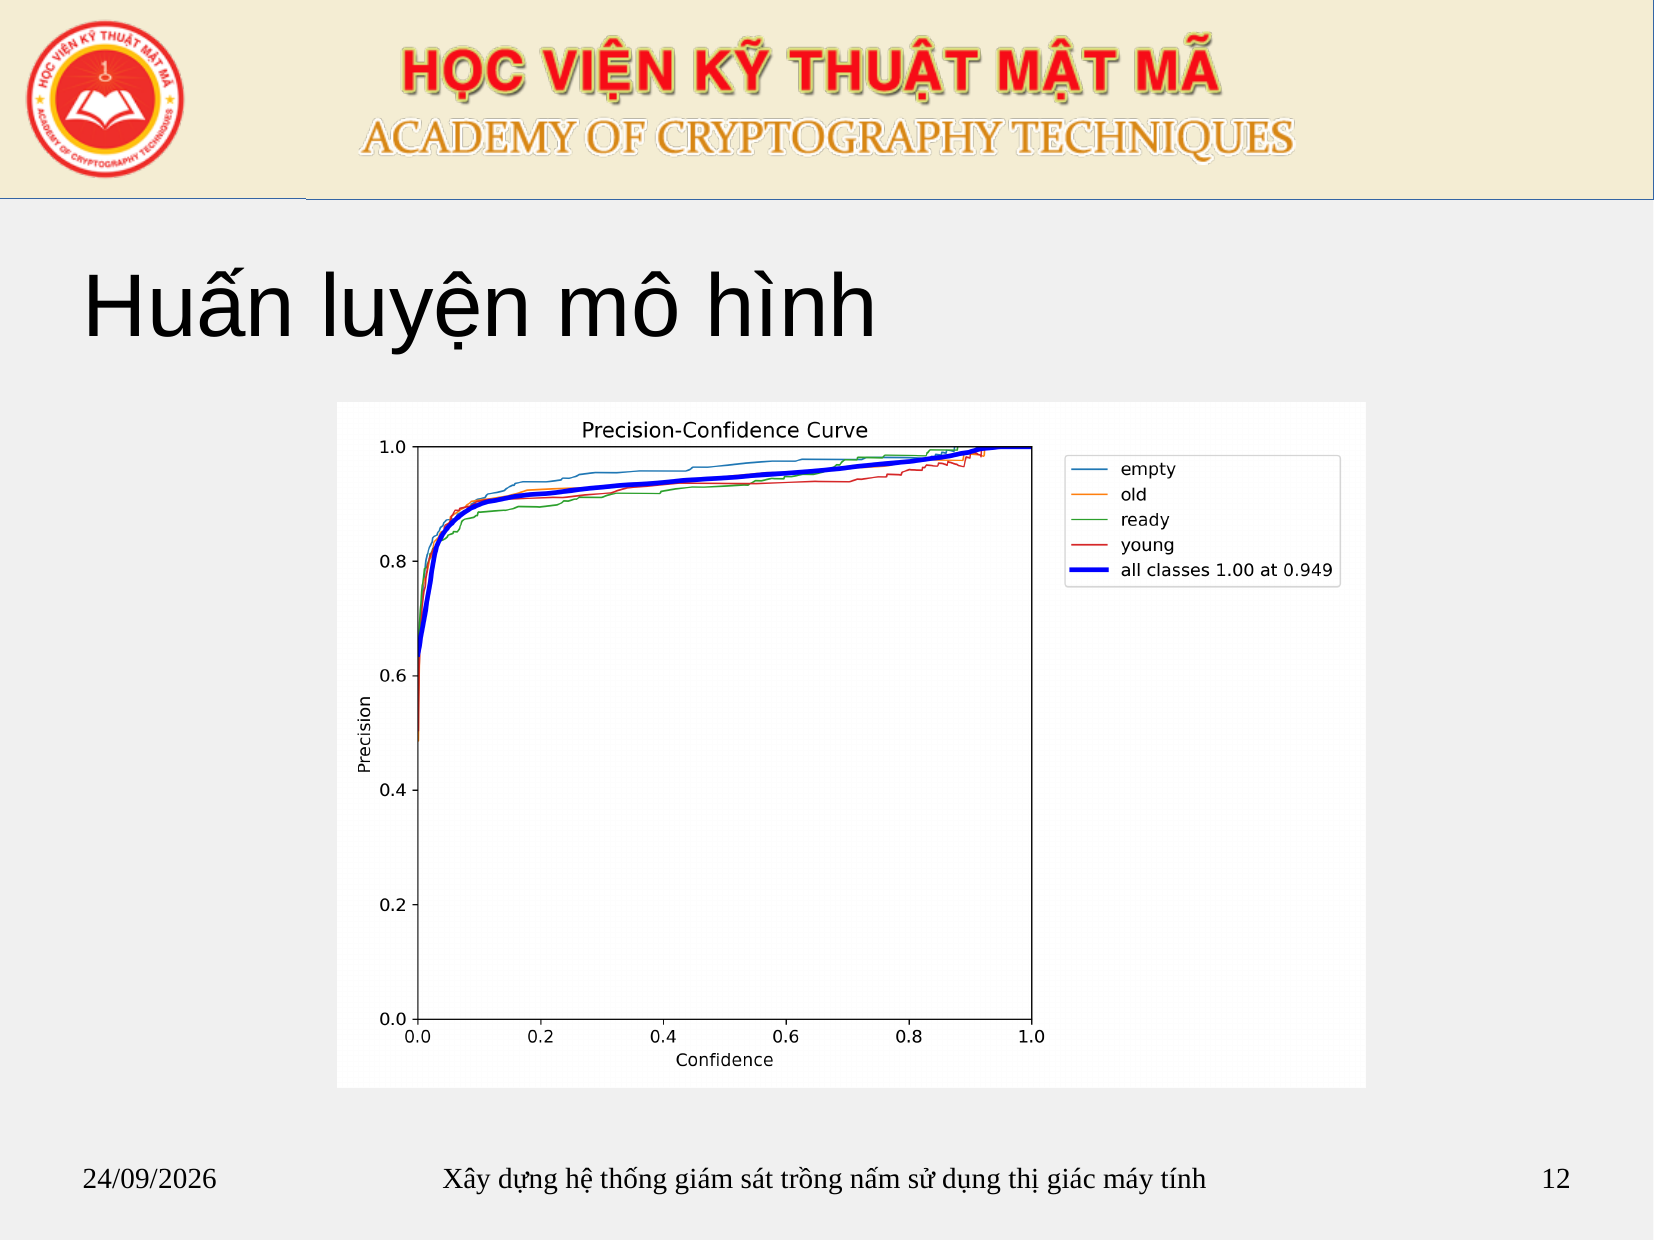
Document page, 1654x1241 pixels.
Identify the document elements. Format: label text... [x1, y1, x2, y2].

picture [17, 11, 194, 188]
picture [358, 31, 1296, 165]
picture [337, 402, 1366, 1088]
title Huấn luyện mô hình [82, 236, 1576, 375]
